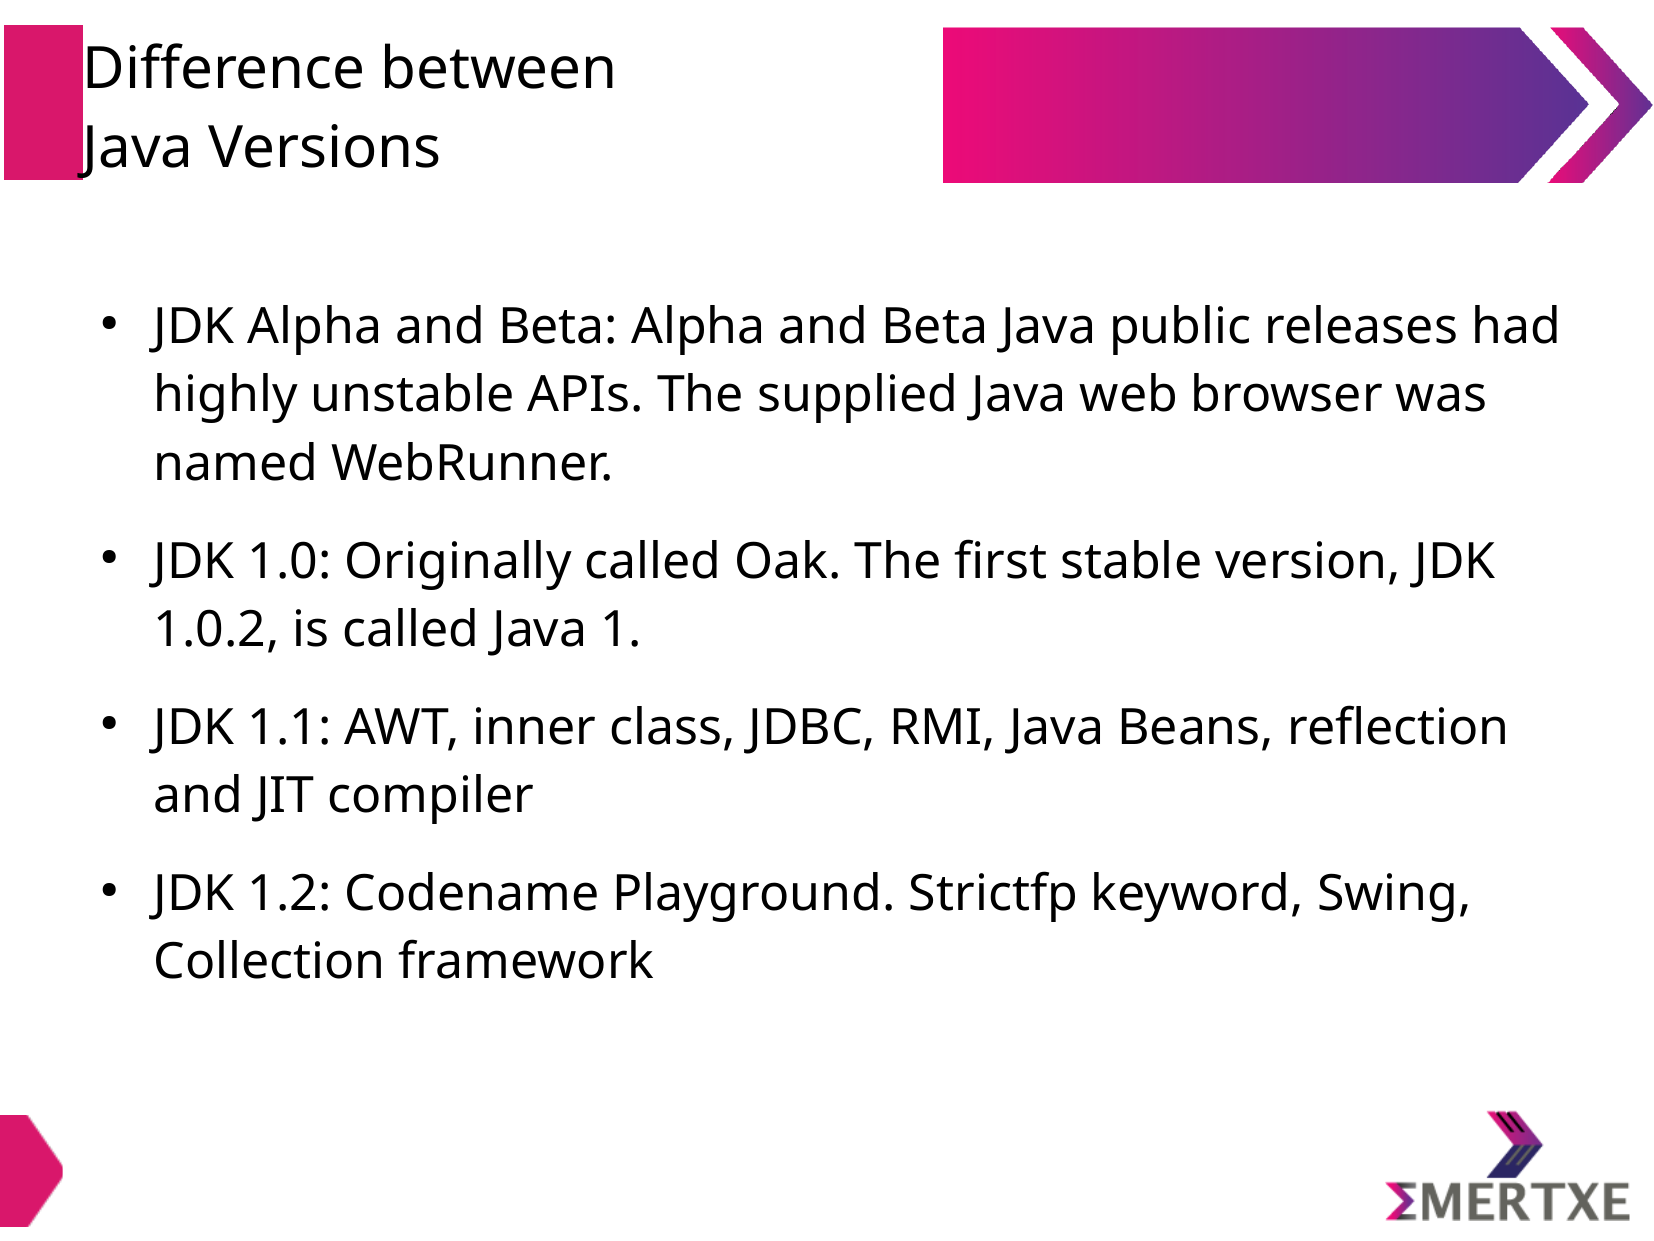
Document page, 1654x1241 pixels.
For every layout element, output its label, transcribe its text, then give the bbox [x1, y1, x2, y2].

picture [1571, 27, 1653, 183]
title Difference between Java Versions [82, 2, 1571, 210]
picture [1385, 1107, 1631, 1221]
list JDK Alpha and Beta: Alpha and Beta Java public releases had highly unstable APIs. The supplied Java web browser was named WebRunner. JDK 1.0: Originally called Oak. The first stable version, JDK 1.0.2, is called Java 1. JDK 1.1: AWT, inner class, JDBC, RMI, Java Beans, reflection and JIT compiler JDK 1.2: Codename Playground. Strictfp keyword, Swing, Collection framework [82, 290, 1571, 1010]
